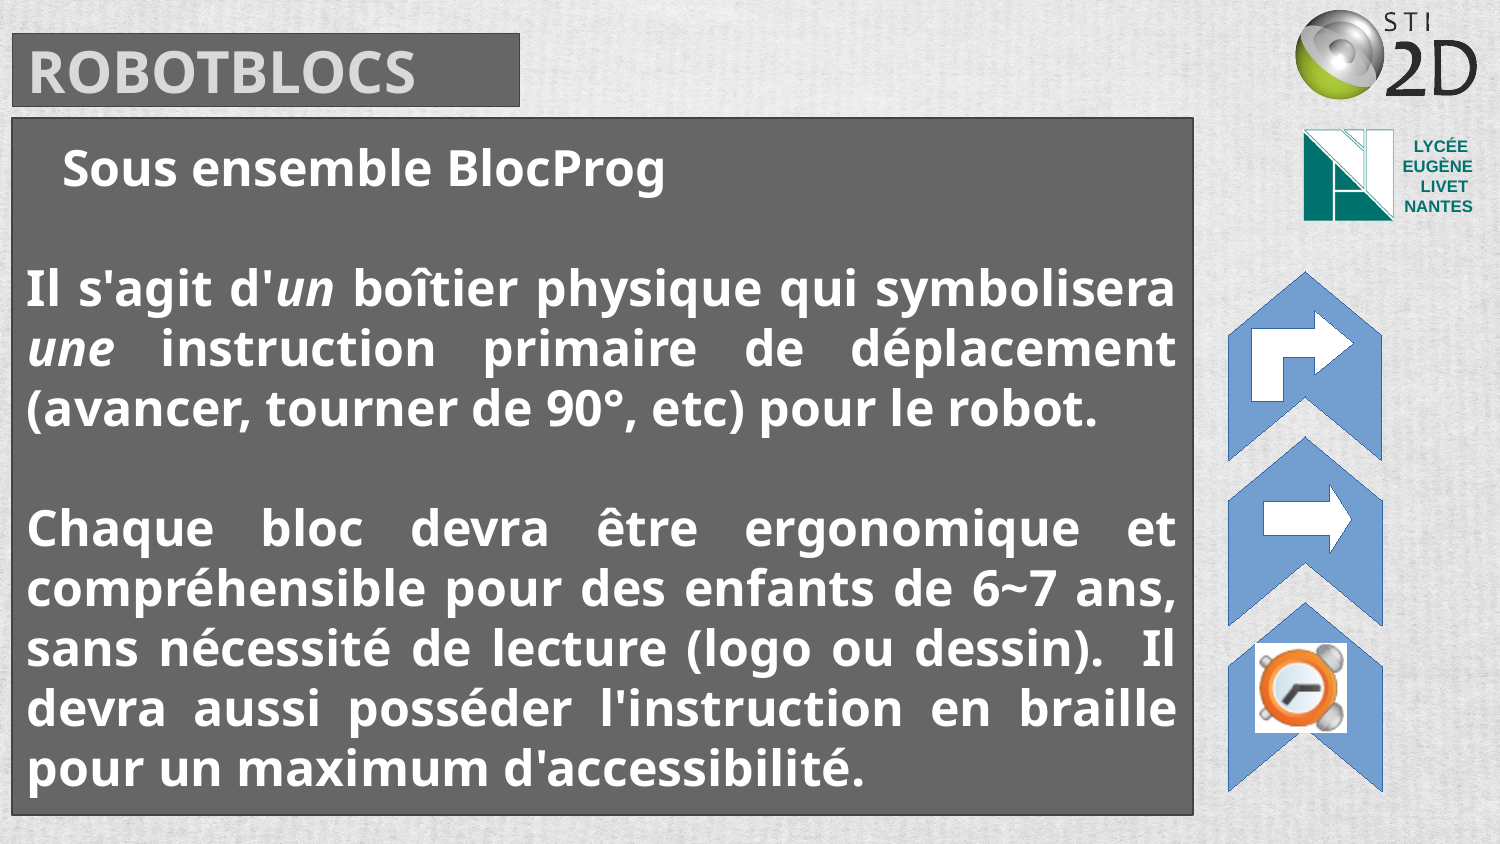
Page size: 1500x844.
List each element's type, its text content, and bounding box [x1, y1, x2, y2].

picture [0, 0, 1500, 844]
text_box Sous ensemble BlocProg Il s'agit d'un boîtier physique qui symbolisera une instruction primaire de déplacement (avancer, tourner de 90°, etc) pour le robot. Chaque bloc devra être ergonomique et compréhensible pour des enfants de 6~7 ans, sans nécessité de lecture (logo ou dessin). Il devra aussi posséder l'instruction en braille pour un maximum d'accessibilité. [11, 118, 1193, 815]
text_box [1228, 271, 1382, 461]
text_box [1228, 644, 1299, 792]
text_box ROBOTBLOCS [12, 33, 520, 107]
text_box [1256, 602, 1383, 792]
text_box [1228, 436, 1383, 626]
text_box LYCÉE EUGÈNE LIVET NANTES [1311, 120, 1489, 225]
